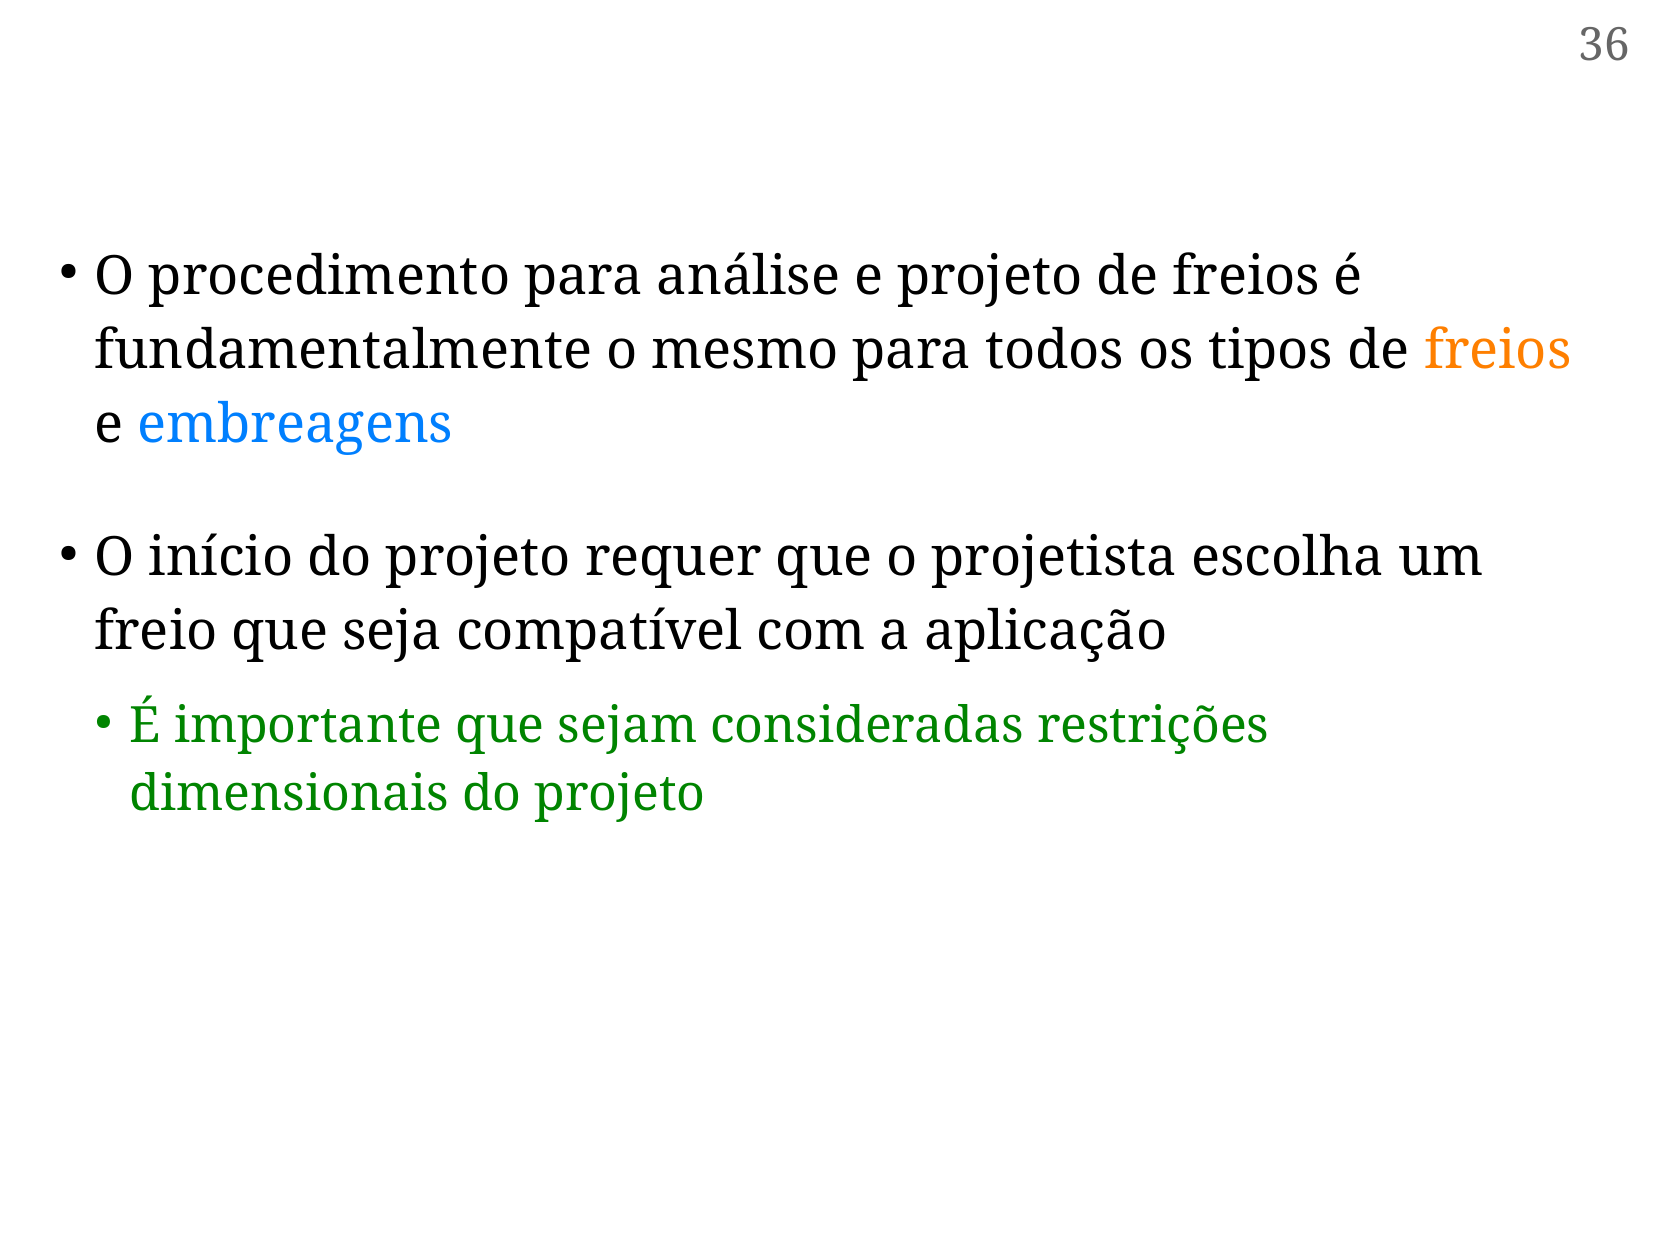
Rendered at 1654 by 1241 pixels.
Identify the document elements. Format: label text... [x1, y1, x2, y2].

list O procedimento para análise e projeto de freios é fundamentalmente o mesmo para todos os tipos de freios e embreagens O início do projeto requer que o projetista escolha um freio que seja compatível com a aplicação É importante que sejam consideradas restrições dimensionais do projeto [59, 236, 1595, 1211]
